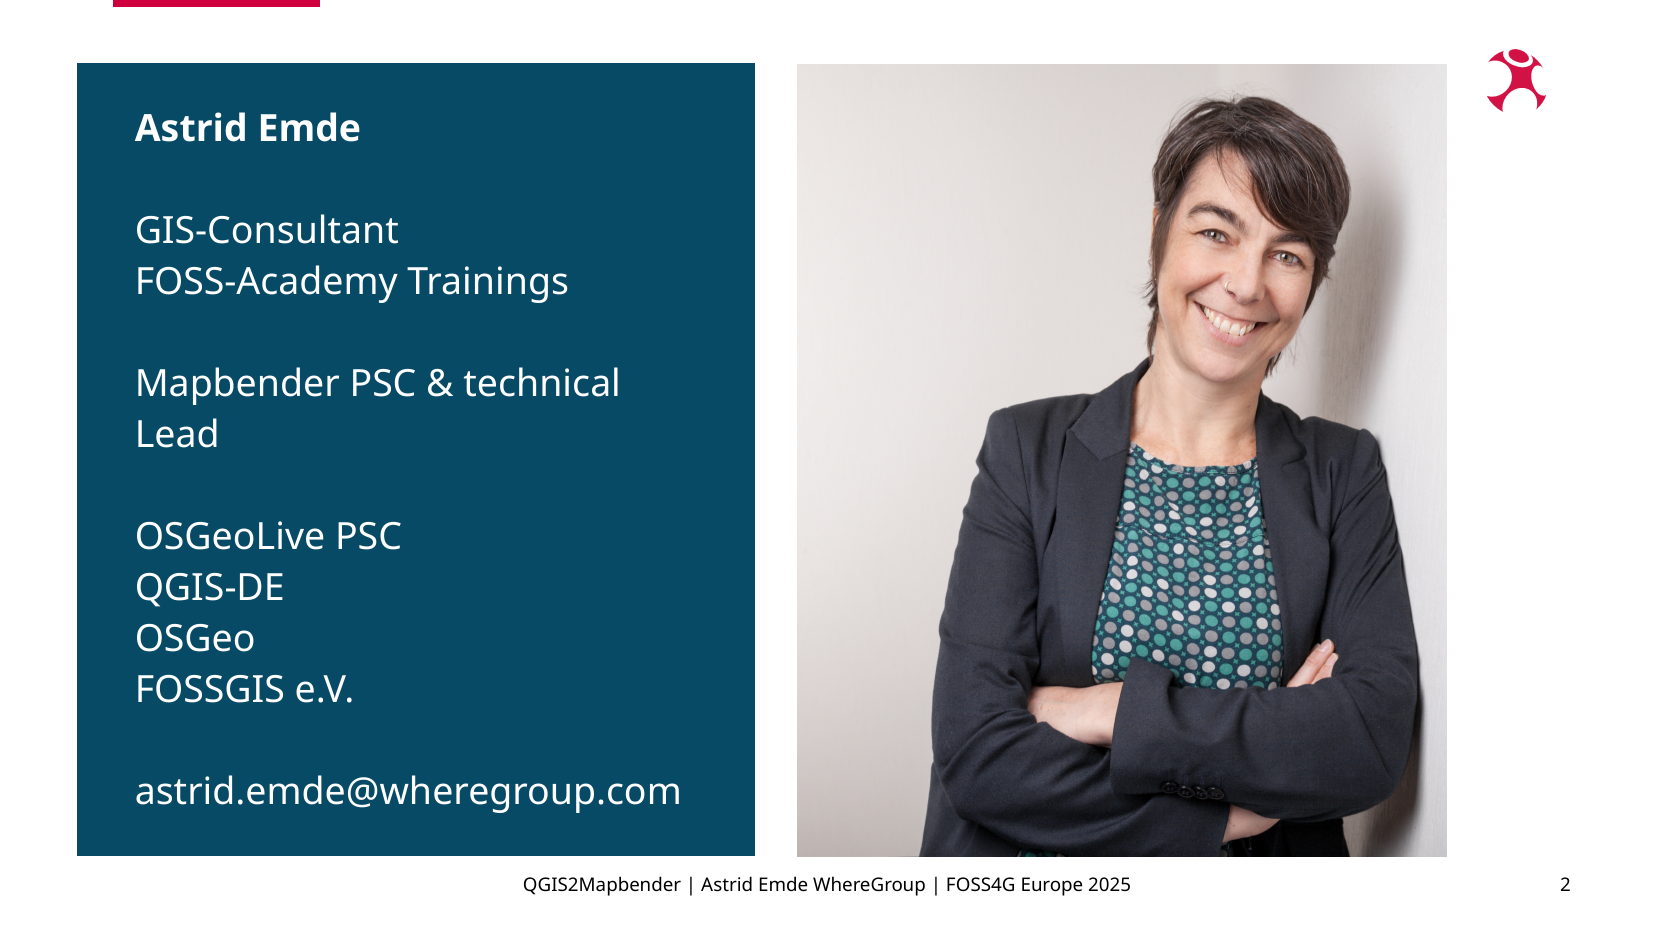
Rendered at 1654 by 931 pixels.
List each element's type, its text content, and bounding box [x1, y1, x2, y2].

text_box [76, 62, 756, 857]
picture [1483, 49, 1554, 118]
text_box Astrid Emde GIS-Consultant FOSS-Academy Trainings Mapbender PSC & technical Lead OSGeoLive PSC QGIS-DE OSGeo FOSSGIS e.V. astrid.emde@wheregroup.com WhereGroup GmbH Bonn [120, 94, 723, 824]
picture [797, 64, 1447, 857]
